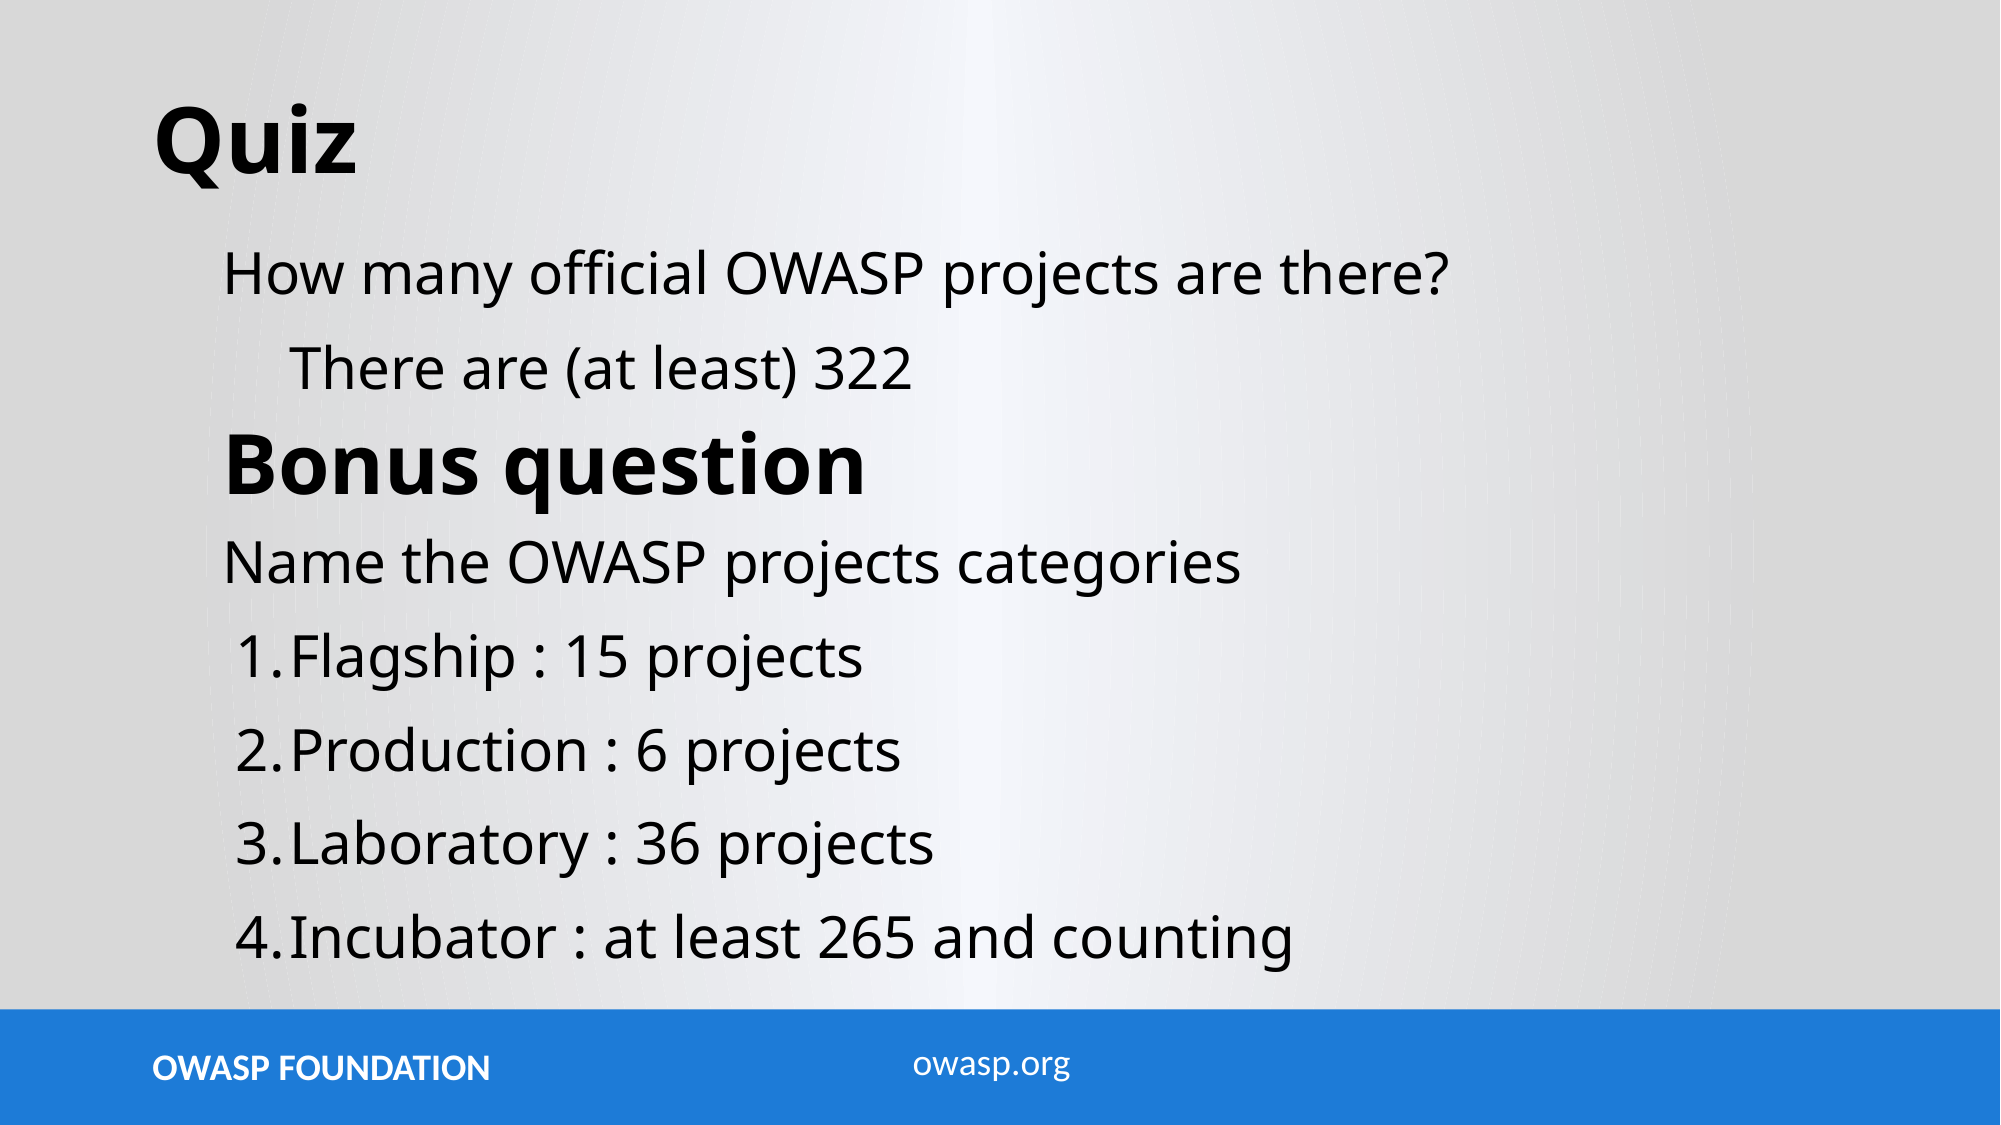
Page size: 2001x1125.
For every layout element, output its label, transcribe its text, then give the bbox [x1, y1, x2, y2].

list How many official OWASP projects are there? There are (at least) 322 Bonus question Name the OWASP projects categories Flagship : 15 projects Production : 6 projects Laboratory : 36 projects Incubator : at least 265 and counting [132, 237, 1858, 880]
title Quiz [137, 35, 1863, 253]
